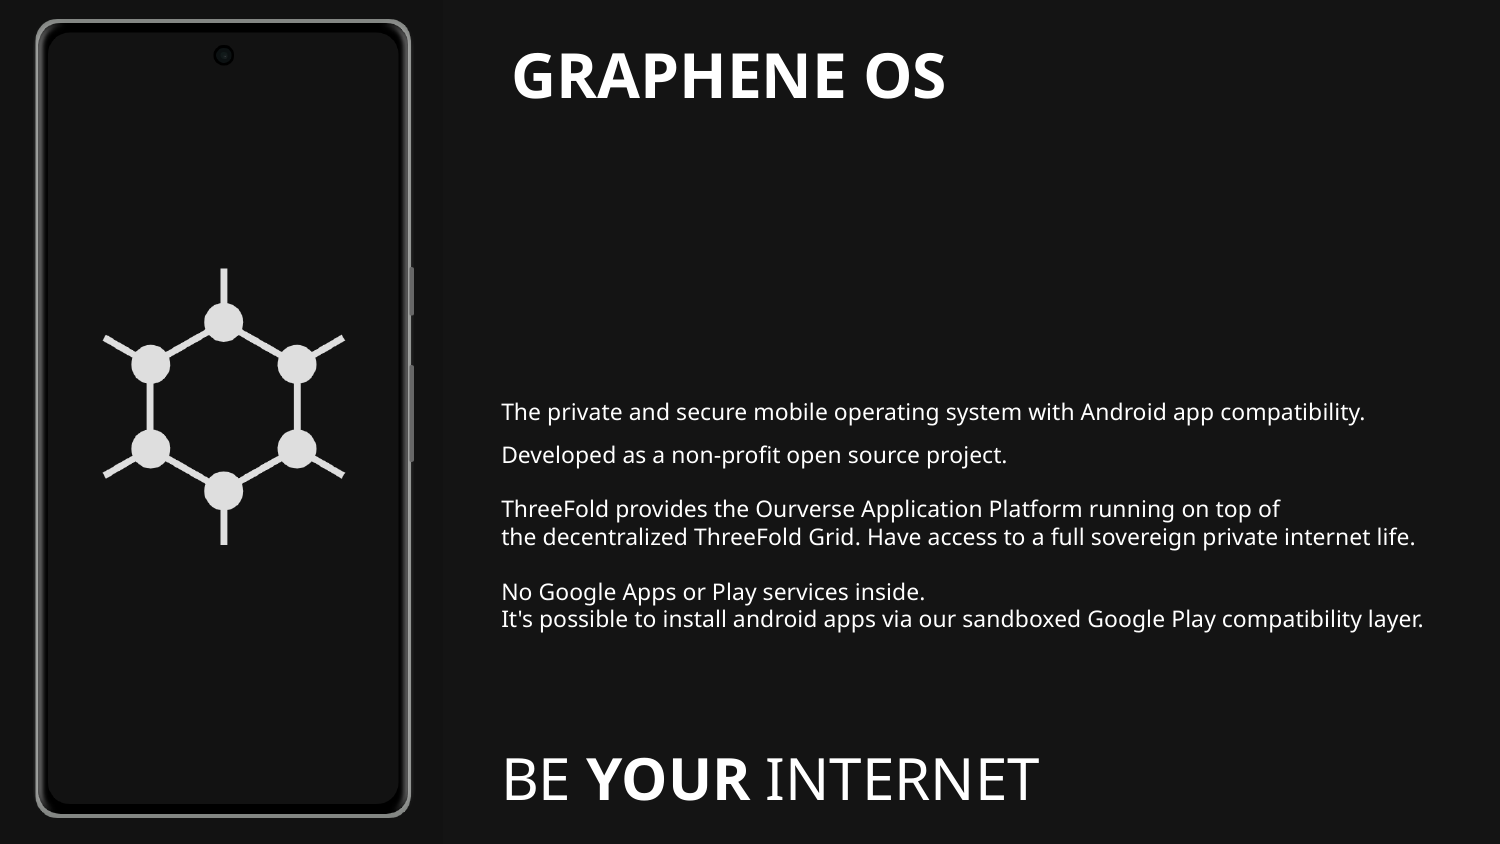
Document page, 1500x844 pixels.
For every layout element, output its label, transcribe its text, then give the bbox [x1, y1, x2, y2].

text_box The private and secure mobile operating system with Android app compatibility. Developed as a non-profit open source project. ThreeFold provides the Ourverse Application Platform running on top of the decentralized ThreeFold Grid. Have access to a full sovereign private internet life. No Google Apps or Play services inside. It's possible to install android apps via our sandboxed Google Play compatibility layer. BE YOUR INTERNET [486, 382, 1443, 828]
picture [0, 0, 443, 844]
text_box GRAPHENE OS [496, 35, 1033, 144]
